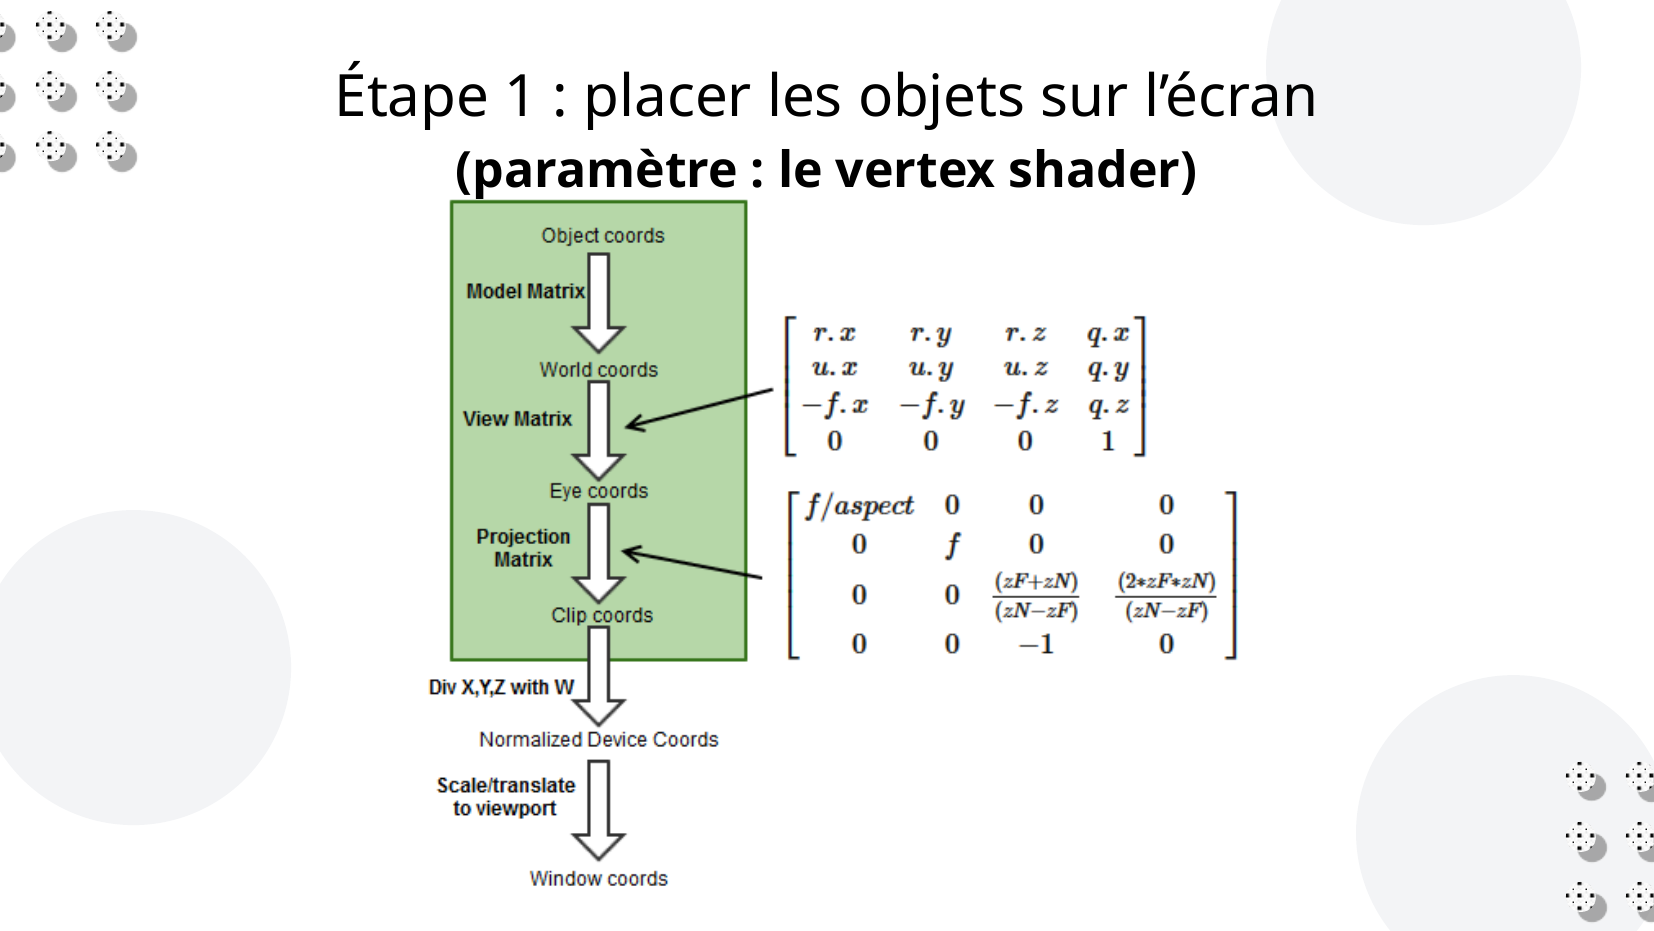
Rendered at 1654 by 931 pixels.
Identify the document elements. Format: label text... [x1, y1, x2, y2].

picture [1625, 881, 1654, 912]
picture [1565, 761, 1596, 792]
picture [1565, 821, 1596, 852]
picture [35, 71, 66, 102]
picture [398, 229, 1256, 922]
picture [1625, 761, 1654, 792]
picture [95, 11, 126, 42]
picture [35, 11, 66, 42]
picture [35, 131, 67, 162]
picture [0, 14, 6, 39]
picture [0, 134, 7, 159]
picture [1565, 881, 1596, 912]
text_box Étape 1 : placer les objets sur l’écran (paramètre : le vertex shader) [296, 46, 1357, 229]
picture [95, 131, 127, 162]
picture [0, 74, 6, 99]
picture [95, 71, 126, 102]
picture [1625, 821, 1654, 852]
